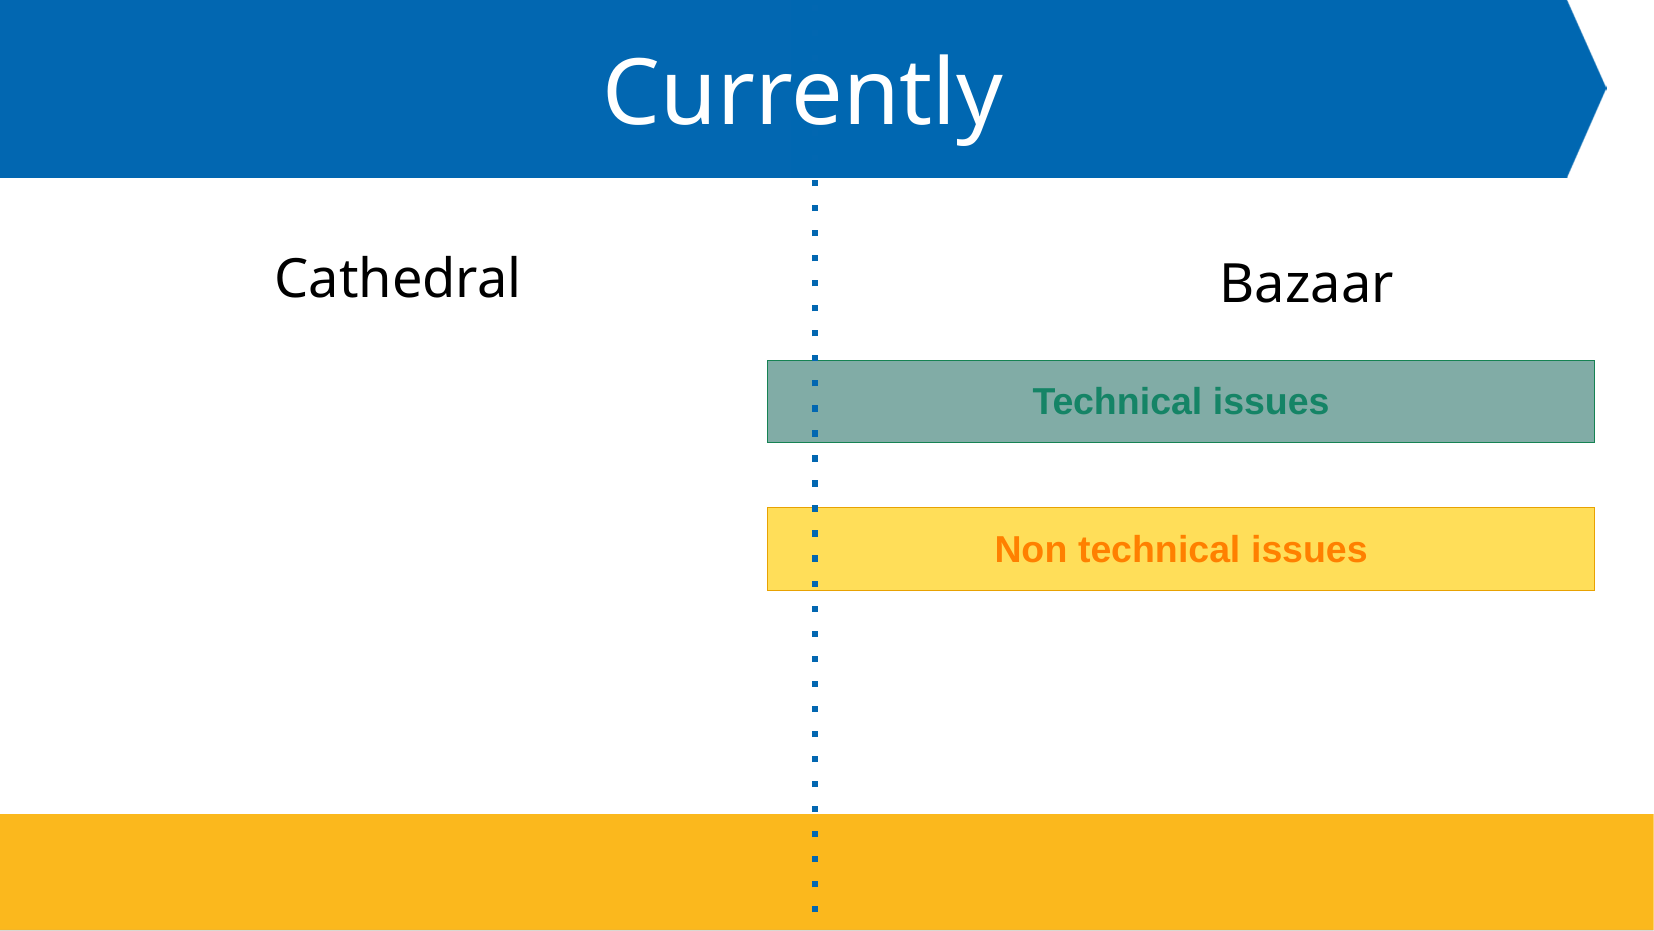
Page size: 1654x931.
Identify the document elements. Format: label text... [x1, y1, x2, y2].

text_box Non technical issues [767, 507, 1595, 591]
text_box Technical issues [767, 360, 1595, 443]
title Currently [59, 23, 1548, 154]
picture [0, 0, 1607, 178]
text_box Cathedral [259, 231, 686, 319]
text_box Bazaar [1204, 237, 1518, 378]
picture [0, 814, 1654, 931]
